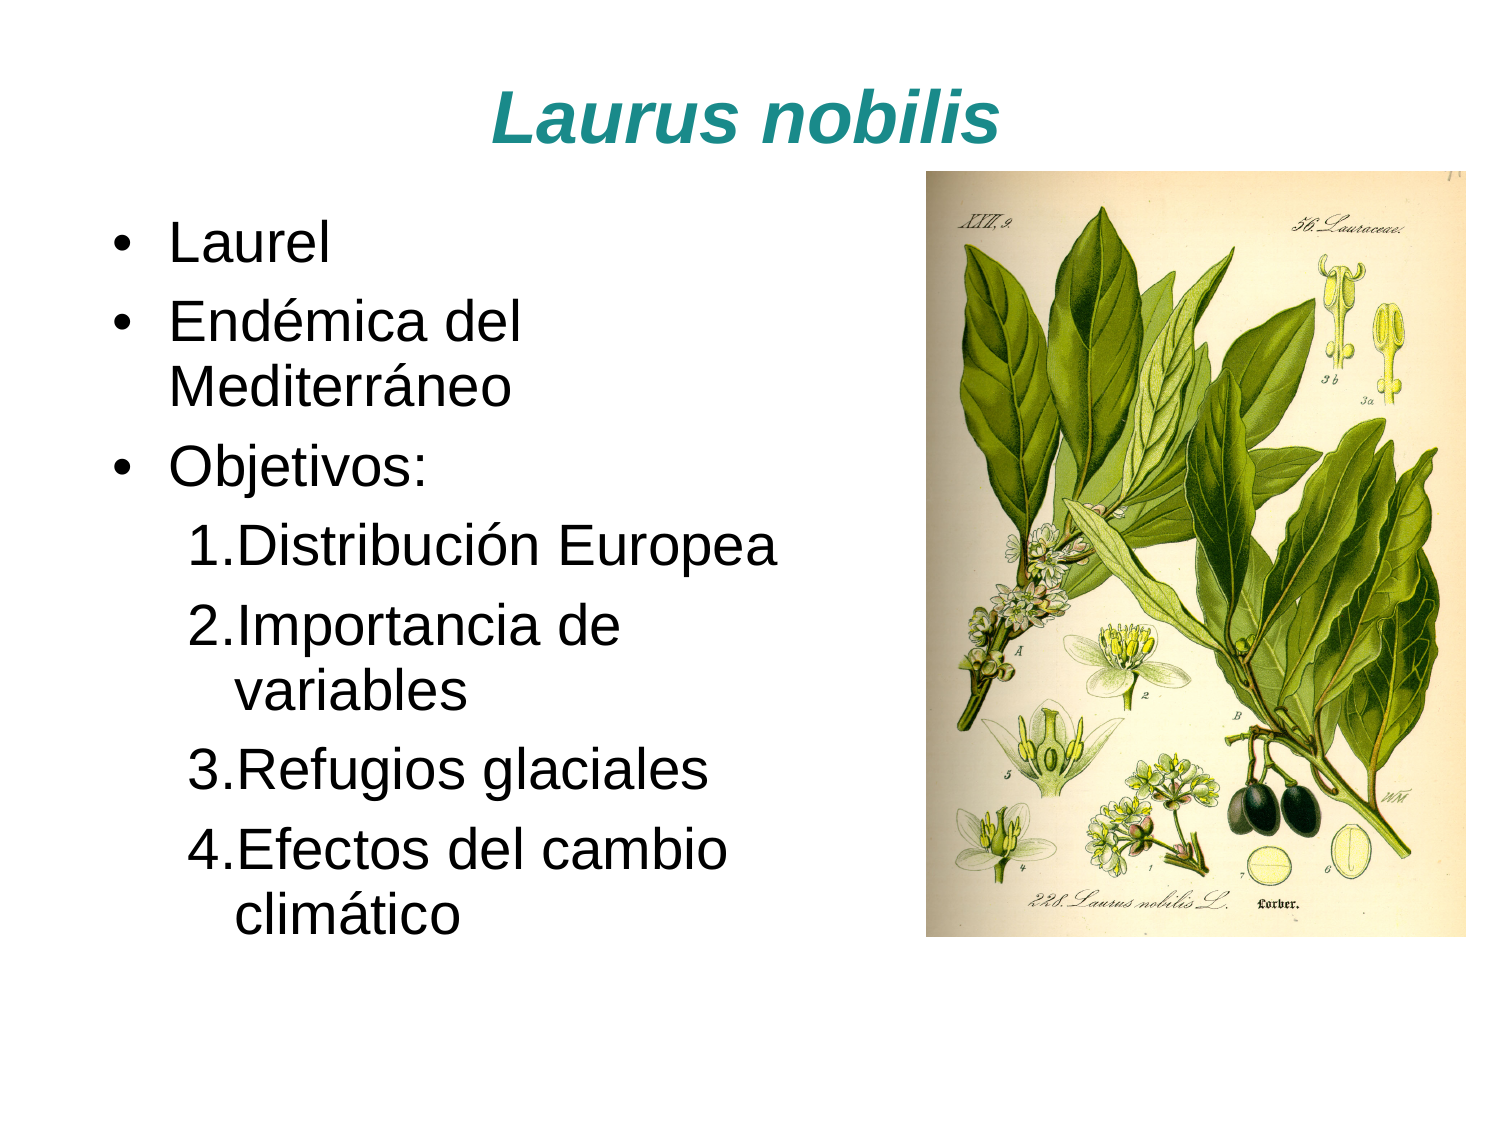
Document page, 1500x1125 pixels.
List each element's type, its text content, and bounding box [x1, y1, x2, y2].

picture [926, 171, 1466, 937]
title Laurus nobilis [28, 46, 1466, 188]
list Laurel Endémica del Mediterráneo Objetivos: Distribución Europea Importancia de variables Refugios glaciales Efectos del cambio climático [98, 202, 868, 955]
